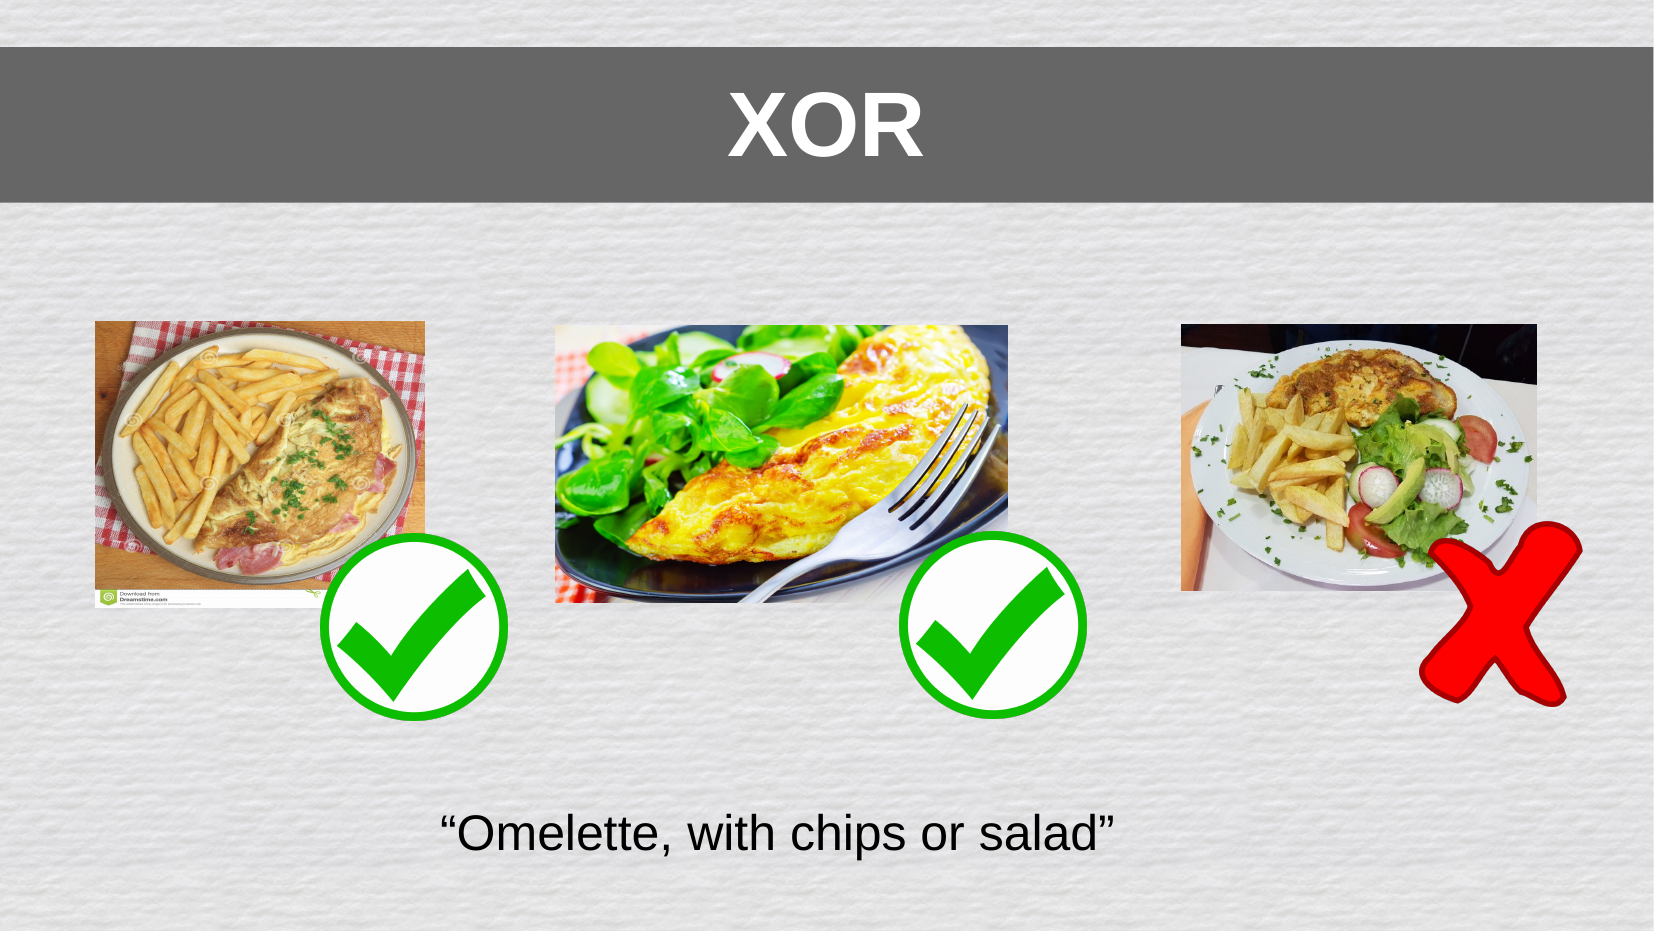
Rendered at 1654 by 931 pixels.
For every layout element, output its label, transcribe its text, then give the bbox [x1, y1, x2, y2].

picture [0, 0, 1654, 47]
picture [0, 203, 1654, 931]
title XOR [0, 47, 1654, 203]
text_box “Omelette, with chips or salad” [425, 798, 1182, 875]
